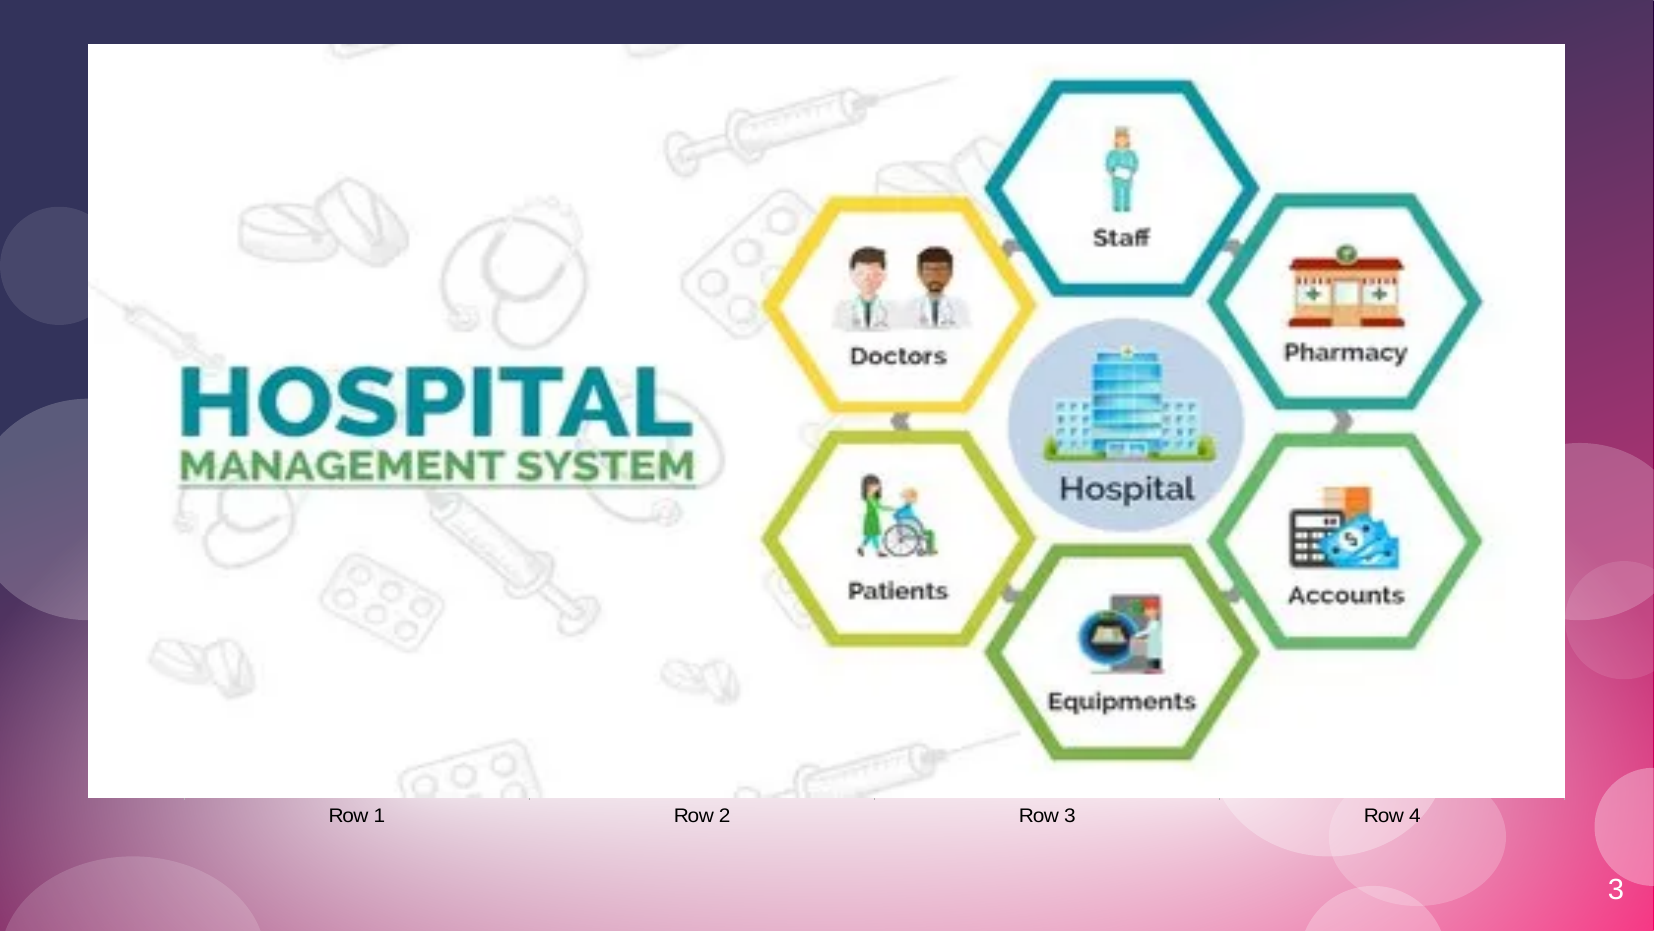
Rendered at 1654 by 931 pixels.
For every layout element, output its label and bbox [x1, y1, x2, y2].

picture [88, 44, 1565, 798]
chart [88, 798, 1565, 827]
